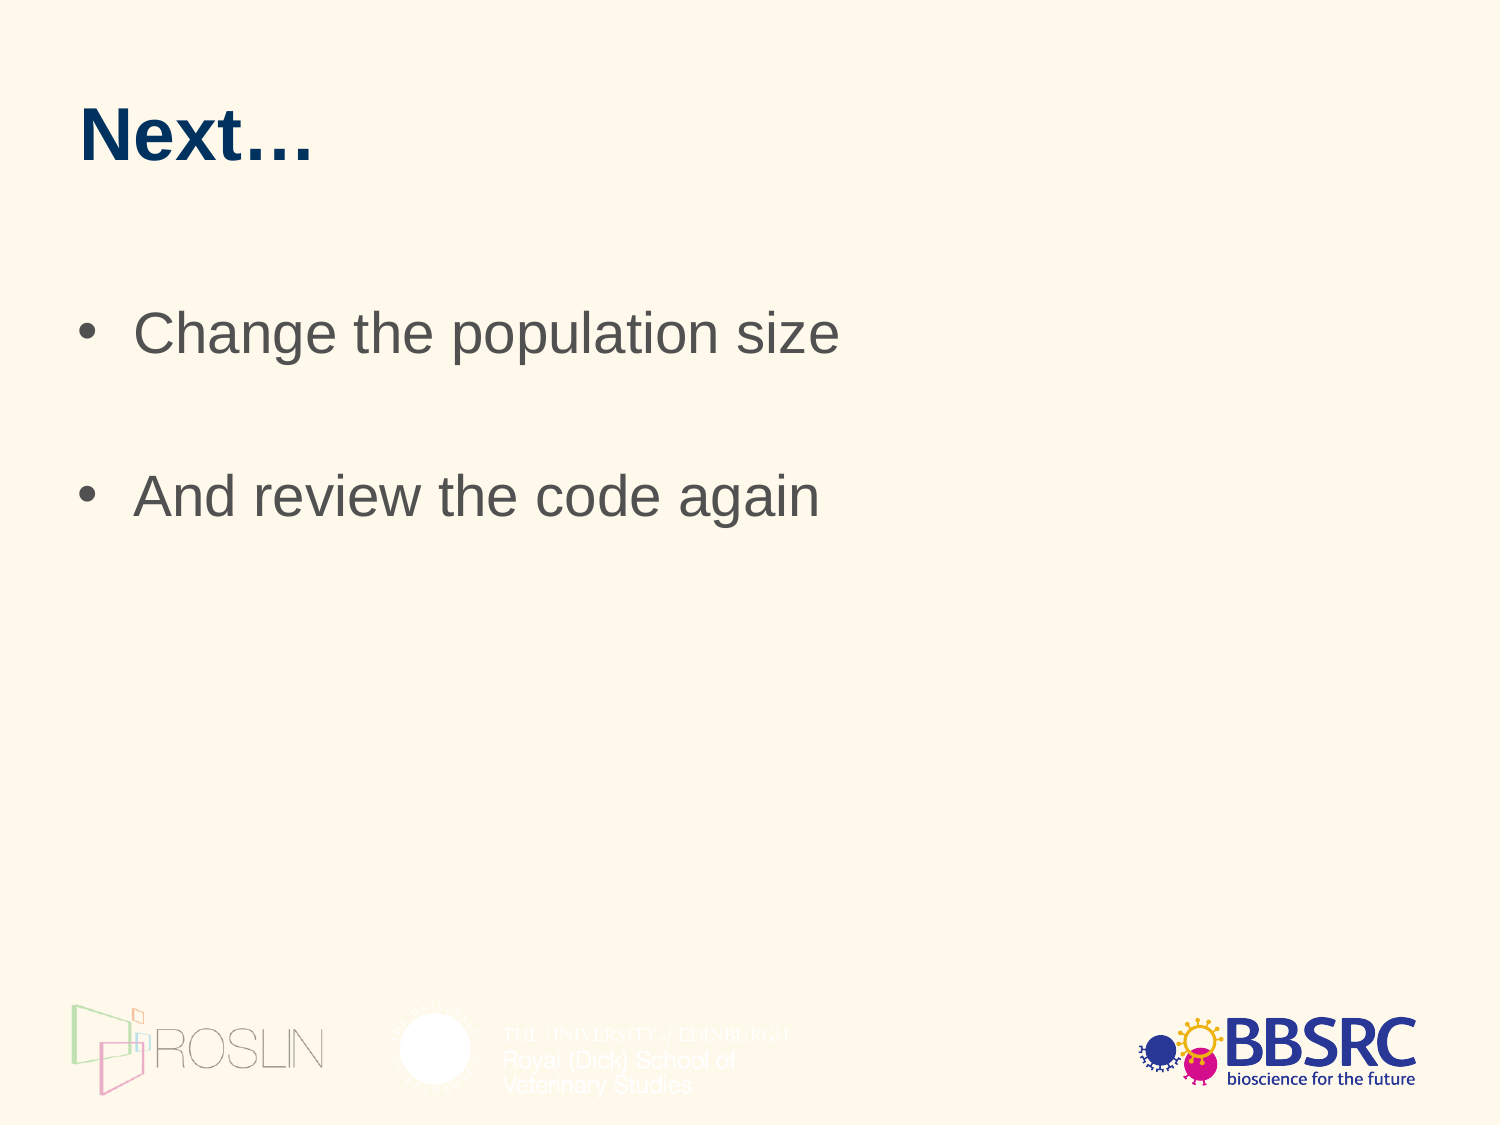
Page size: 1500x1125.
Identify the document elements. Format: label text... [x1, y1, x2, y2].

title Next… [64, 78, 1425, 185]
picture [1137, 1014, 1416, 1092]
list Change the population size And review the code again [62, 287, 1425, 975]
picture [64, 975, 336, 1118]
